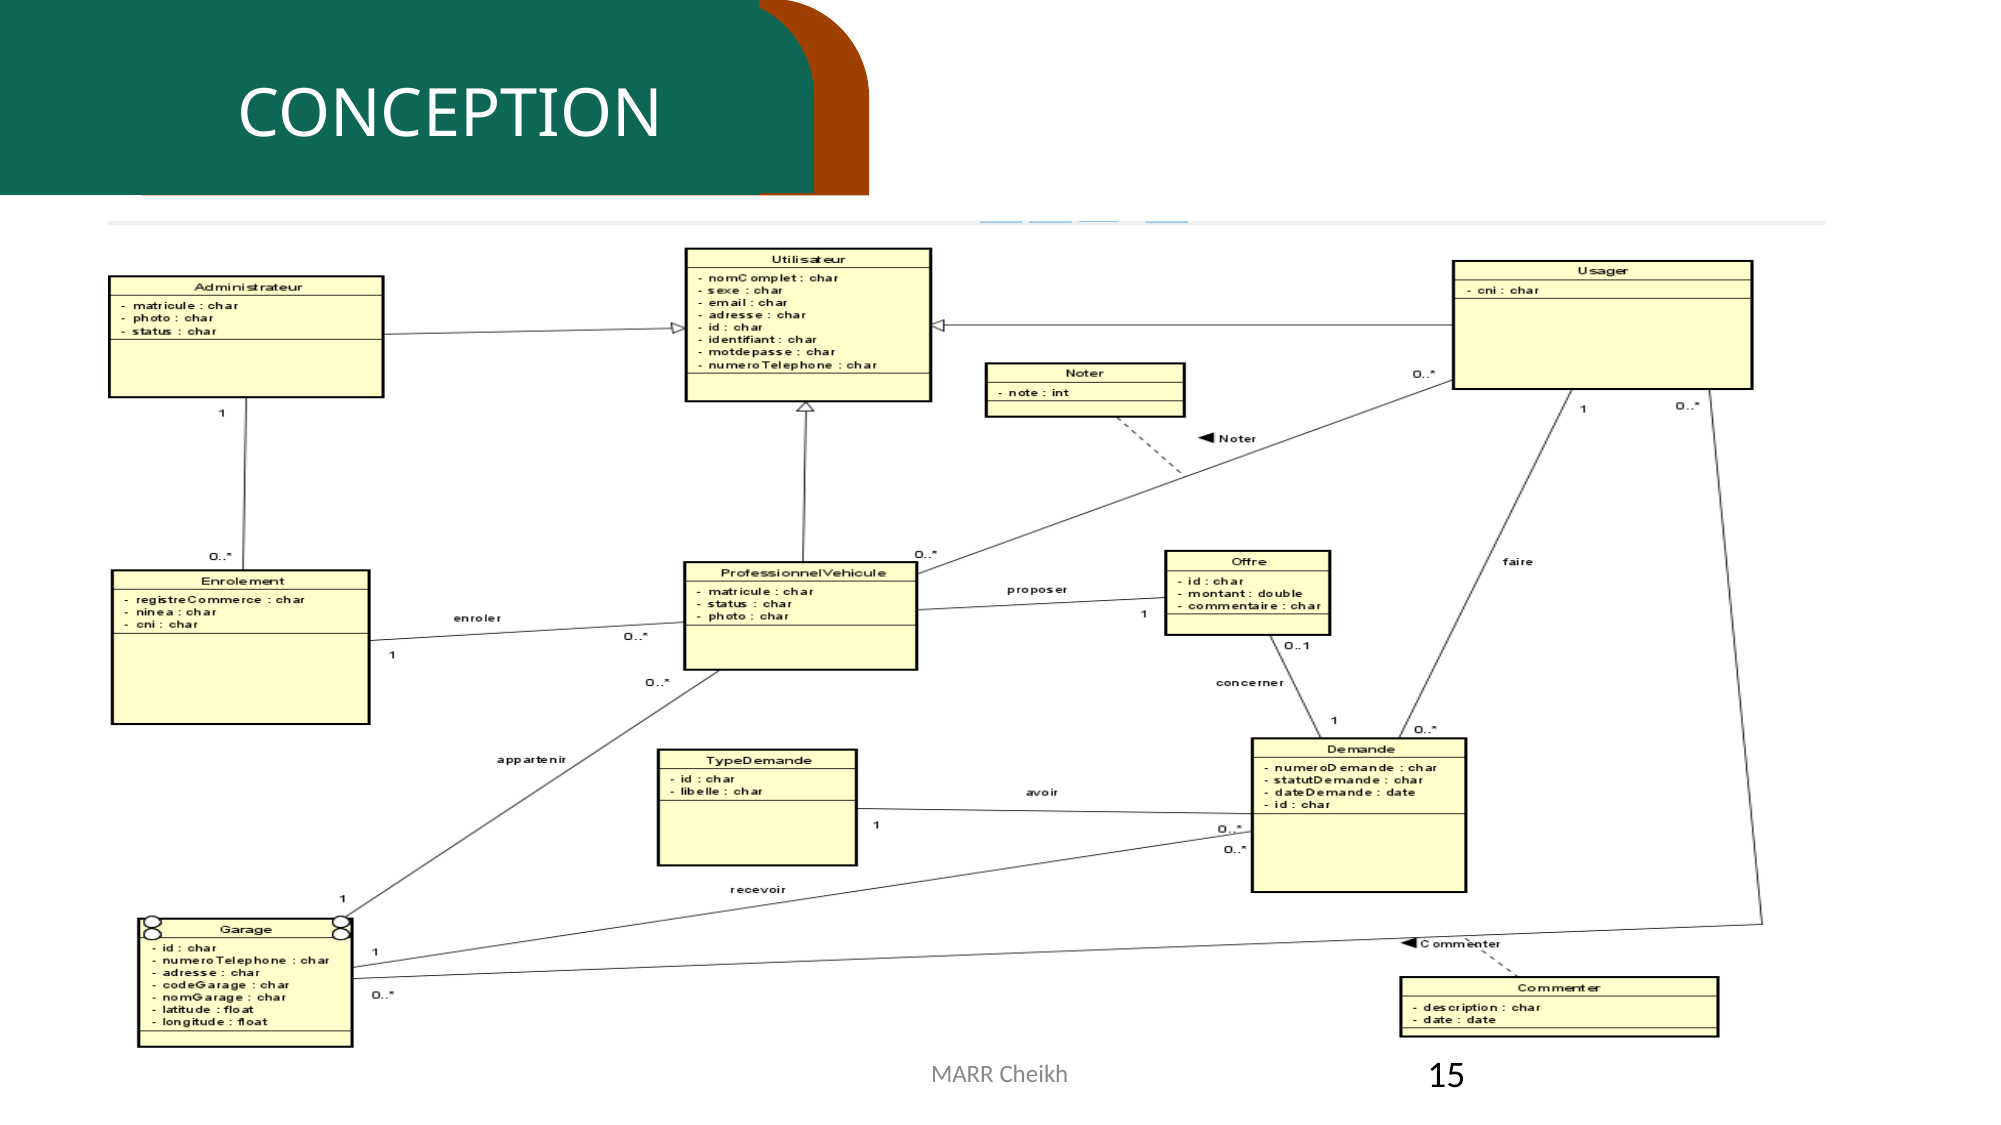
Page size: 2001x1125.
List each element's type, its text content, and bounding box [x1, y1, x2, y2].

text_box MARR Cheikh [662, 1057, 1338, 1103]
picture [108, 221, 1825, 1057]
text_box CONCEPTION [86, 0, 815, 194]
text_box [1412, 1042, 1863, 1103]
text_box [0, 0, 870, 196]
